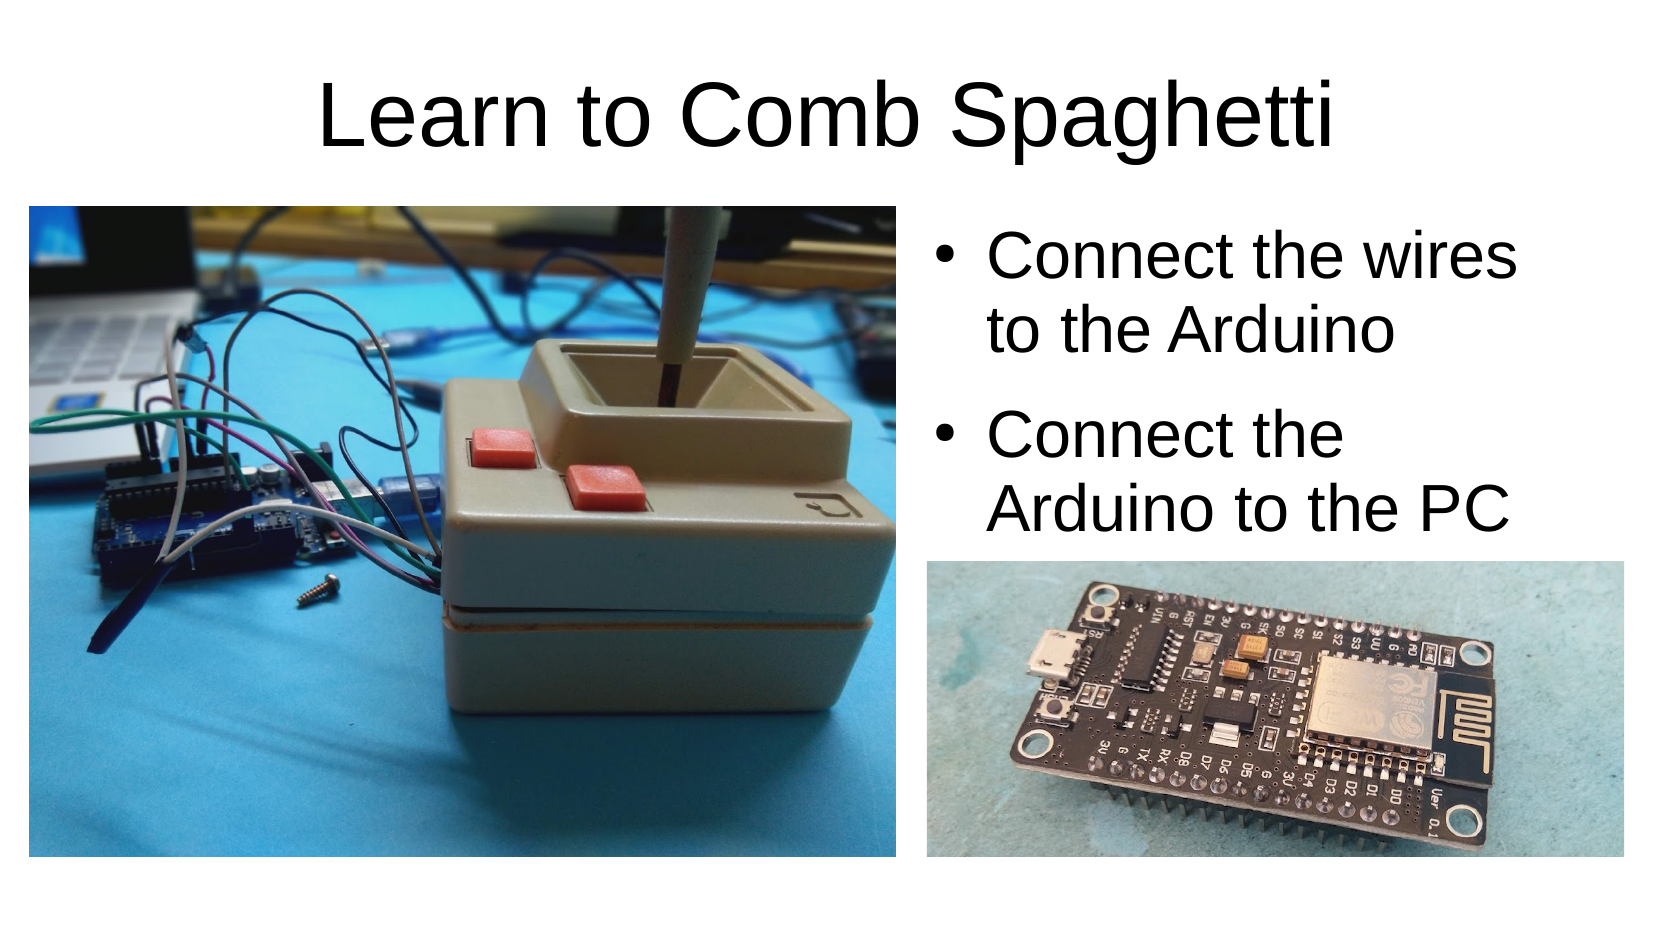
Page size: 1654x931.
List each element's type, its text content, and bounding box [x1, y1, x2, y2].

list Connect the wires to the Arduino Connect the Arduino to the PC [915, 217, 1571, 857]
picture [29, 206, 896, 857]
picture [926, 561, 1625, 857]
title Learn to Comb Spaghetti [82, 37, 1571, 193]
